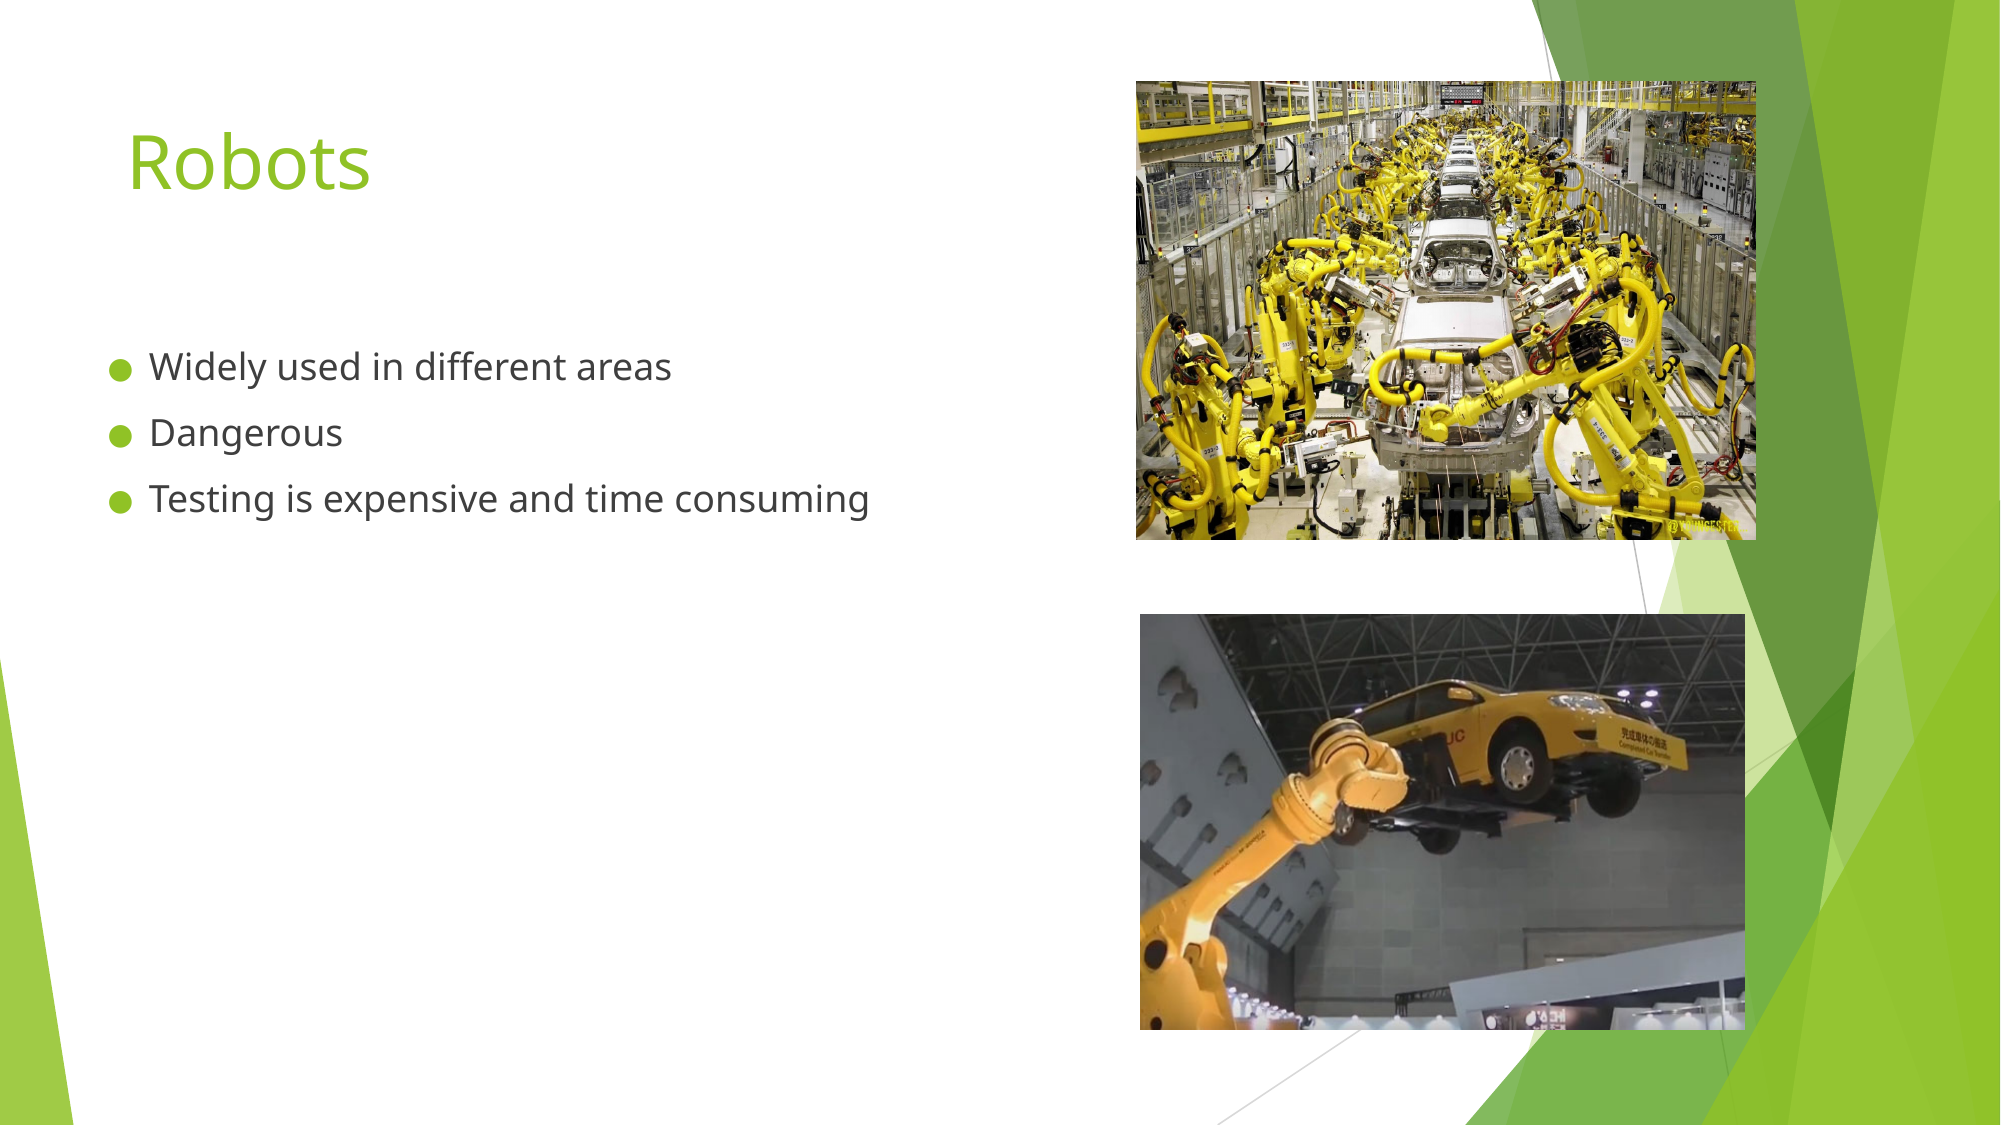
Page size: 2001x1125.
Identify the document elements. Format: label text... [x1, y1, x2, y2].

picture [1140, 614, 1745, 1030]
title Robots [111, 99, 1136, 317]
picture [1136, 81, 1756, 540]
list Widely used in different areas Dangerous Testing is expensive and time consuming [77, 327, 976, 853]
